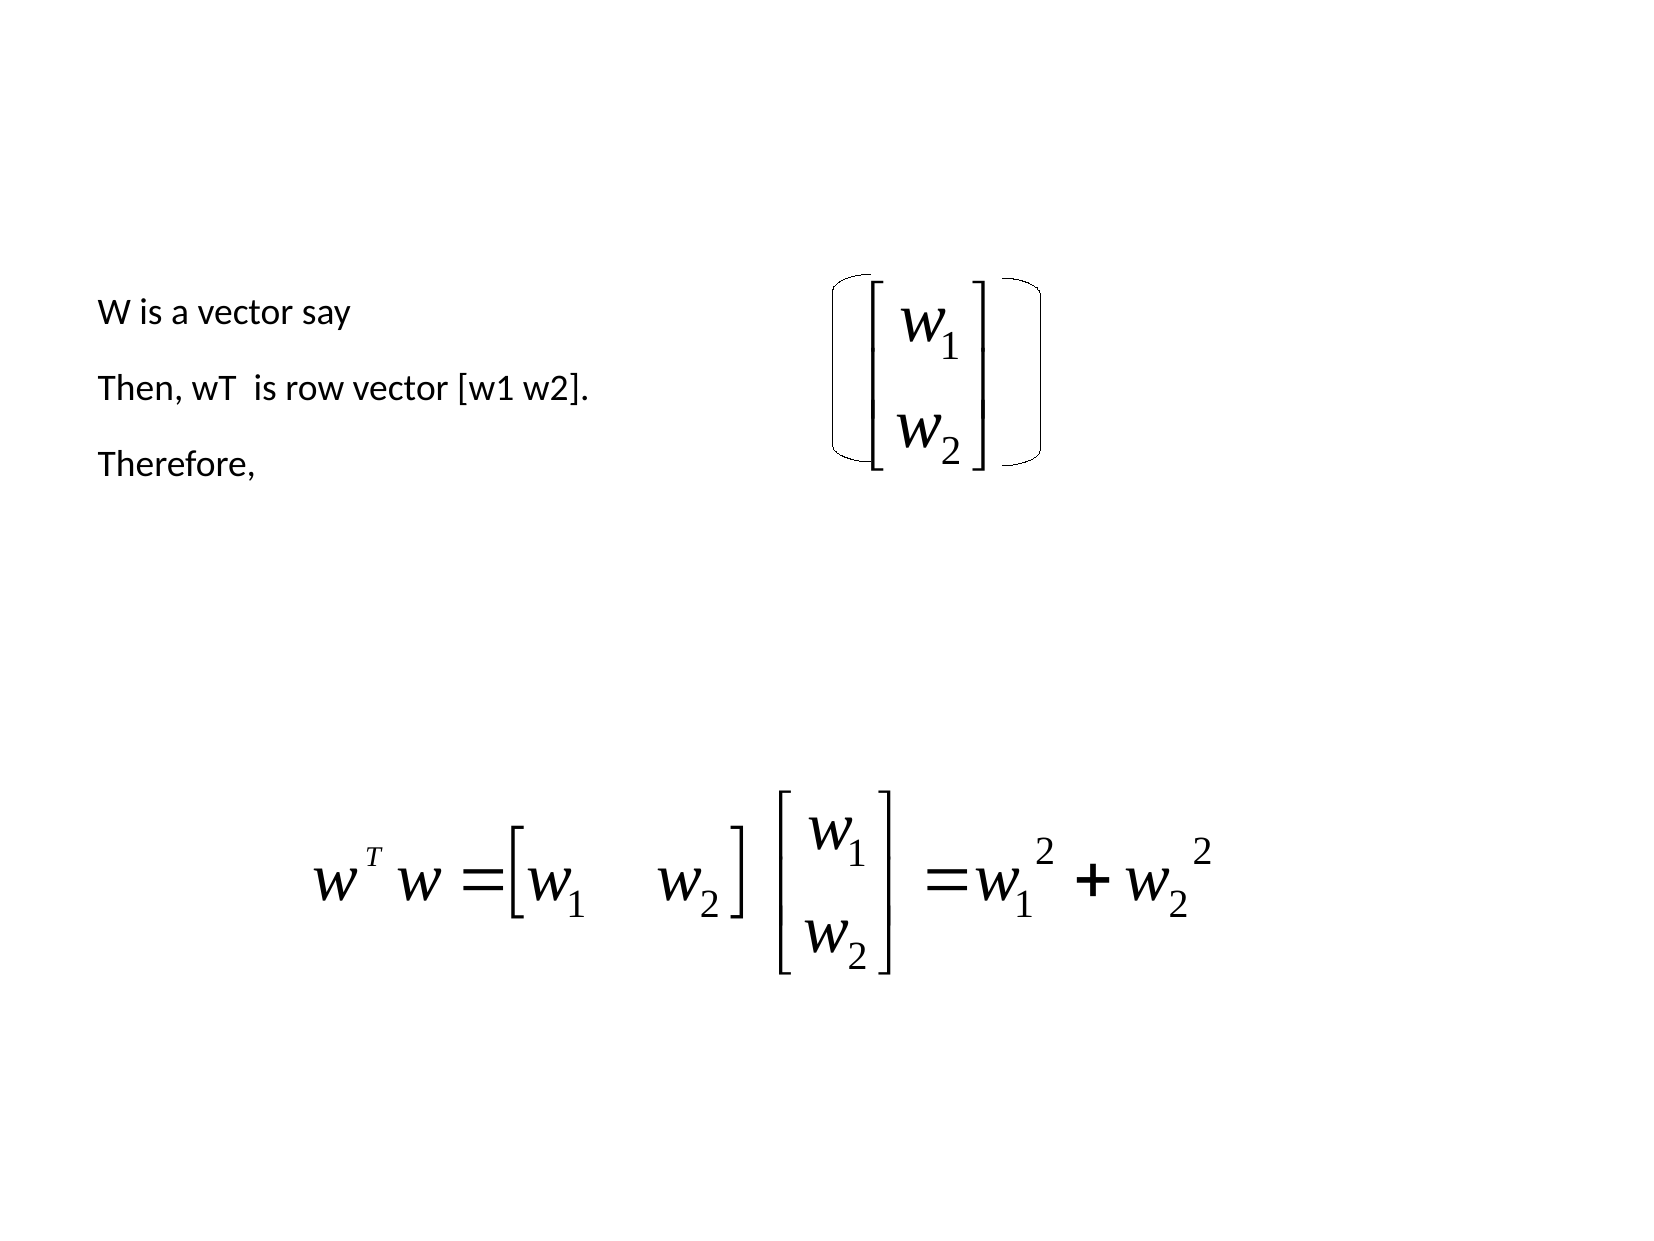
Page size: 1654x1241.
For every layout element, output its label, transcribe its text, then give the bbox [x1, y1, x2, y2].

chart [854, 264, 1013, 488]
chart [301, 775, 1227, 993]
list W is a vector say Then, wT is row vector [w1 w2]. Therefore, [82, 289, 1571, 1108]
